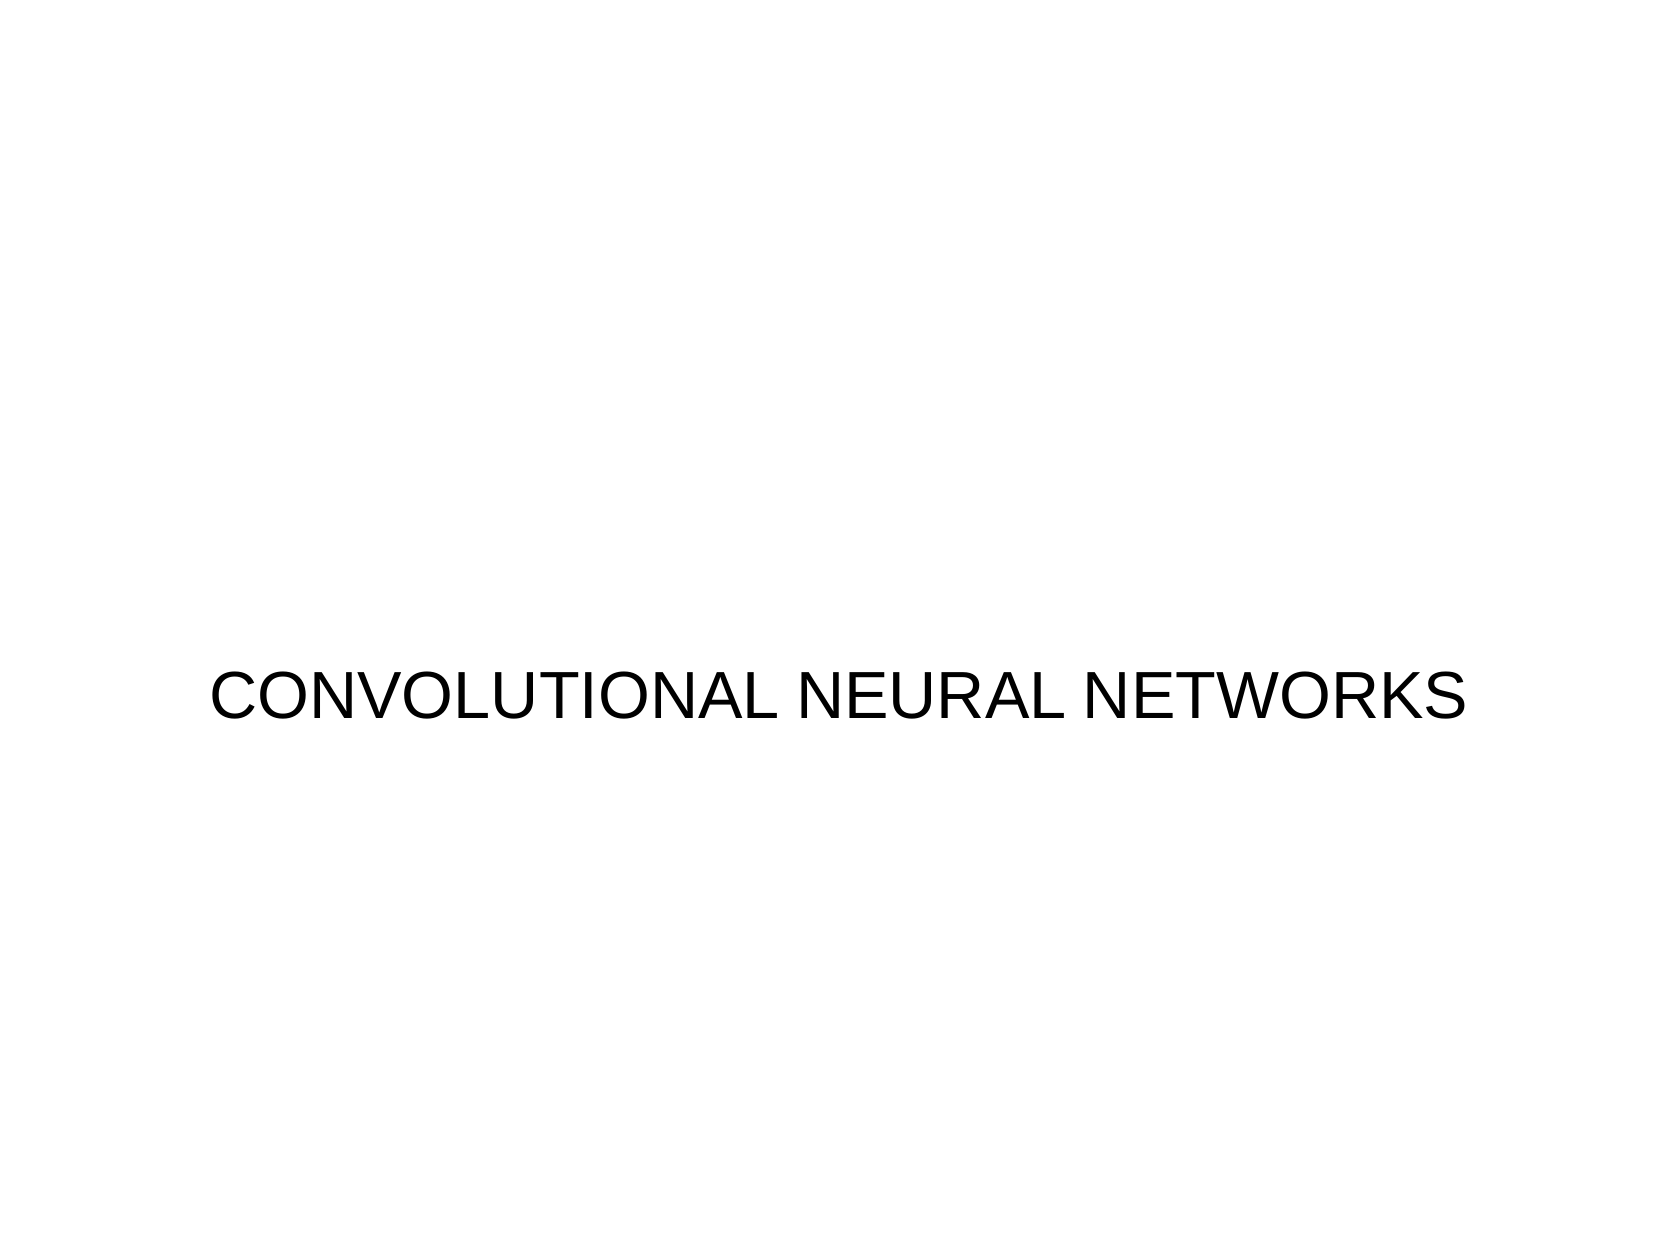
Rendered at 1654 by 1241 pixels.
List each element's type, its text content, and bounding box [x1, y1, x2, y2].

subtitle CONVOLUTIONAL NEURAL NETWORKS [25, 226, 1654, 1166]
